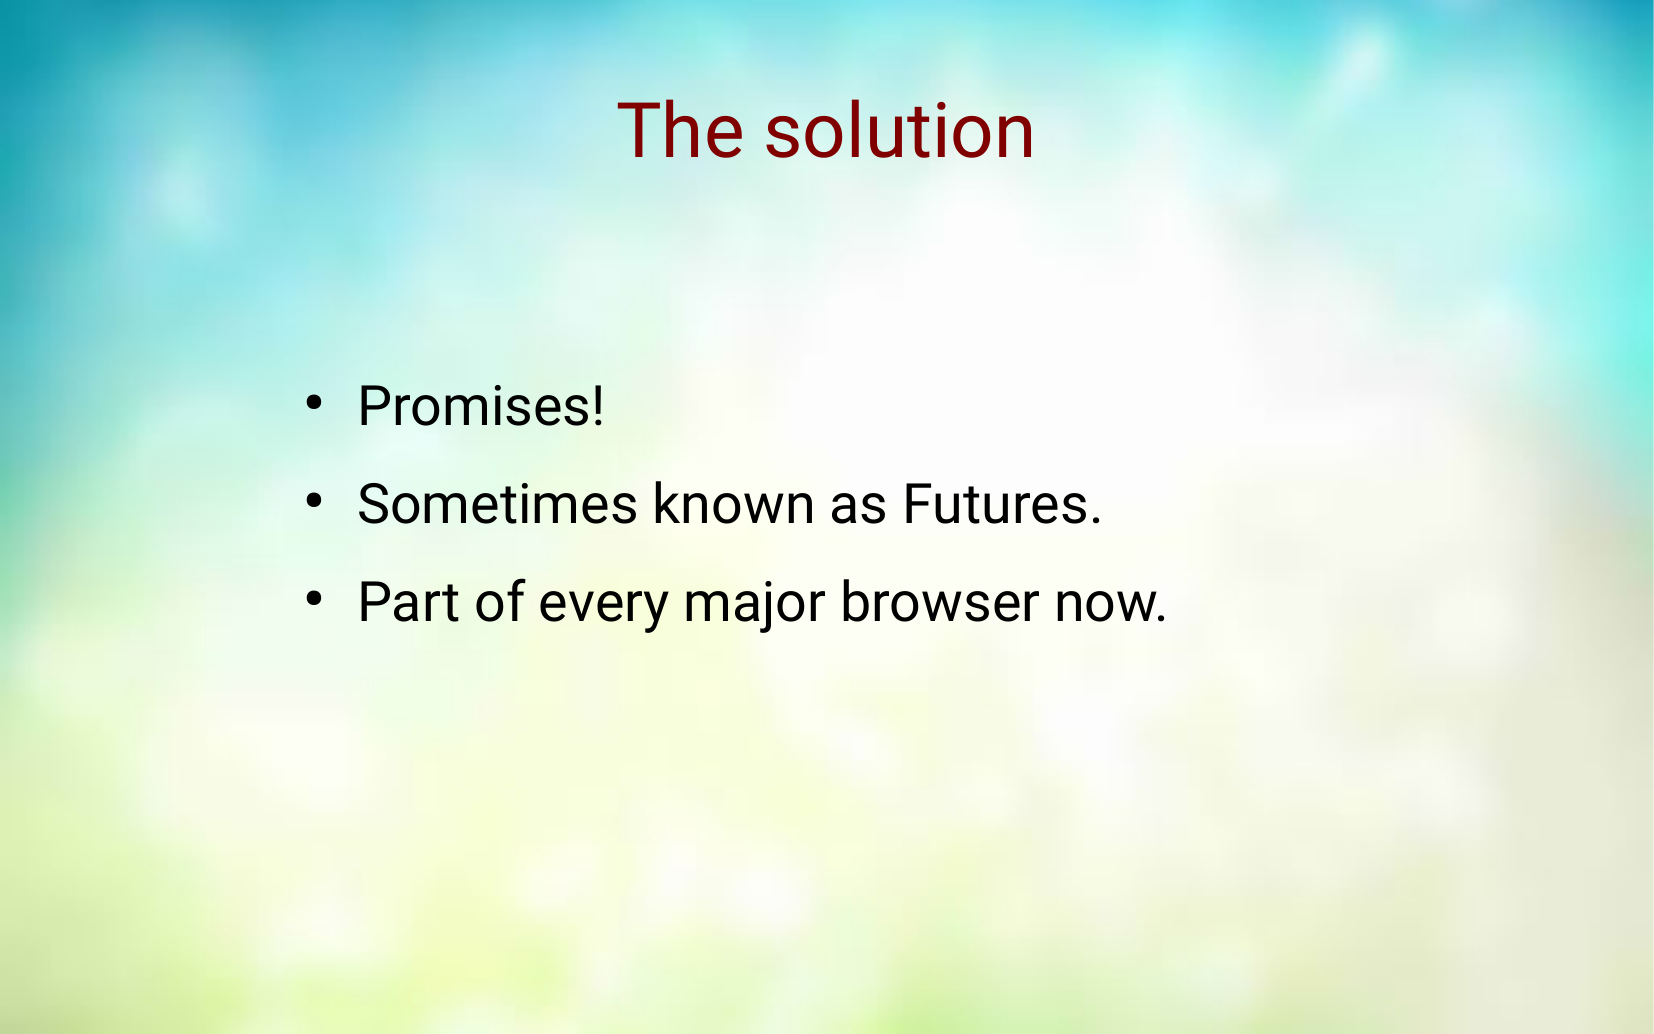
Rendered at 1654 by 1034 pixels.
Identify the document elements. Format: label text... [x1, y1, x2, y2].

list Promises! Sometimes known as Futures. Part of every major browser now. [286, 366, 1368, 667]
title The solution [82, 41, 1571, 214]
picture [0, 0, 1654, 1034]
